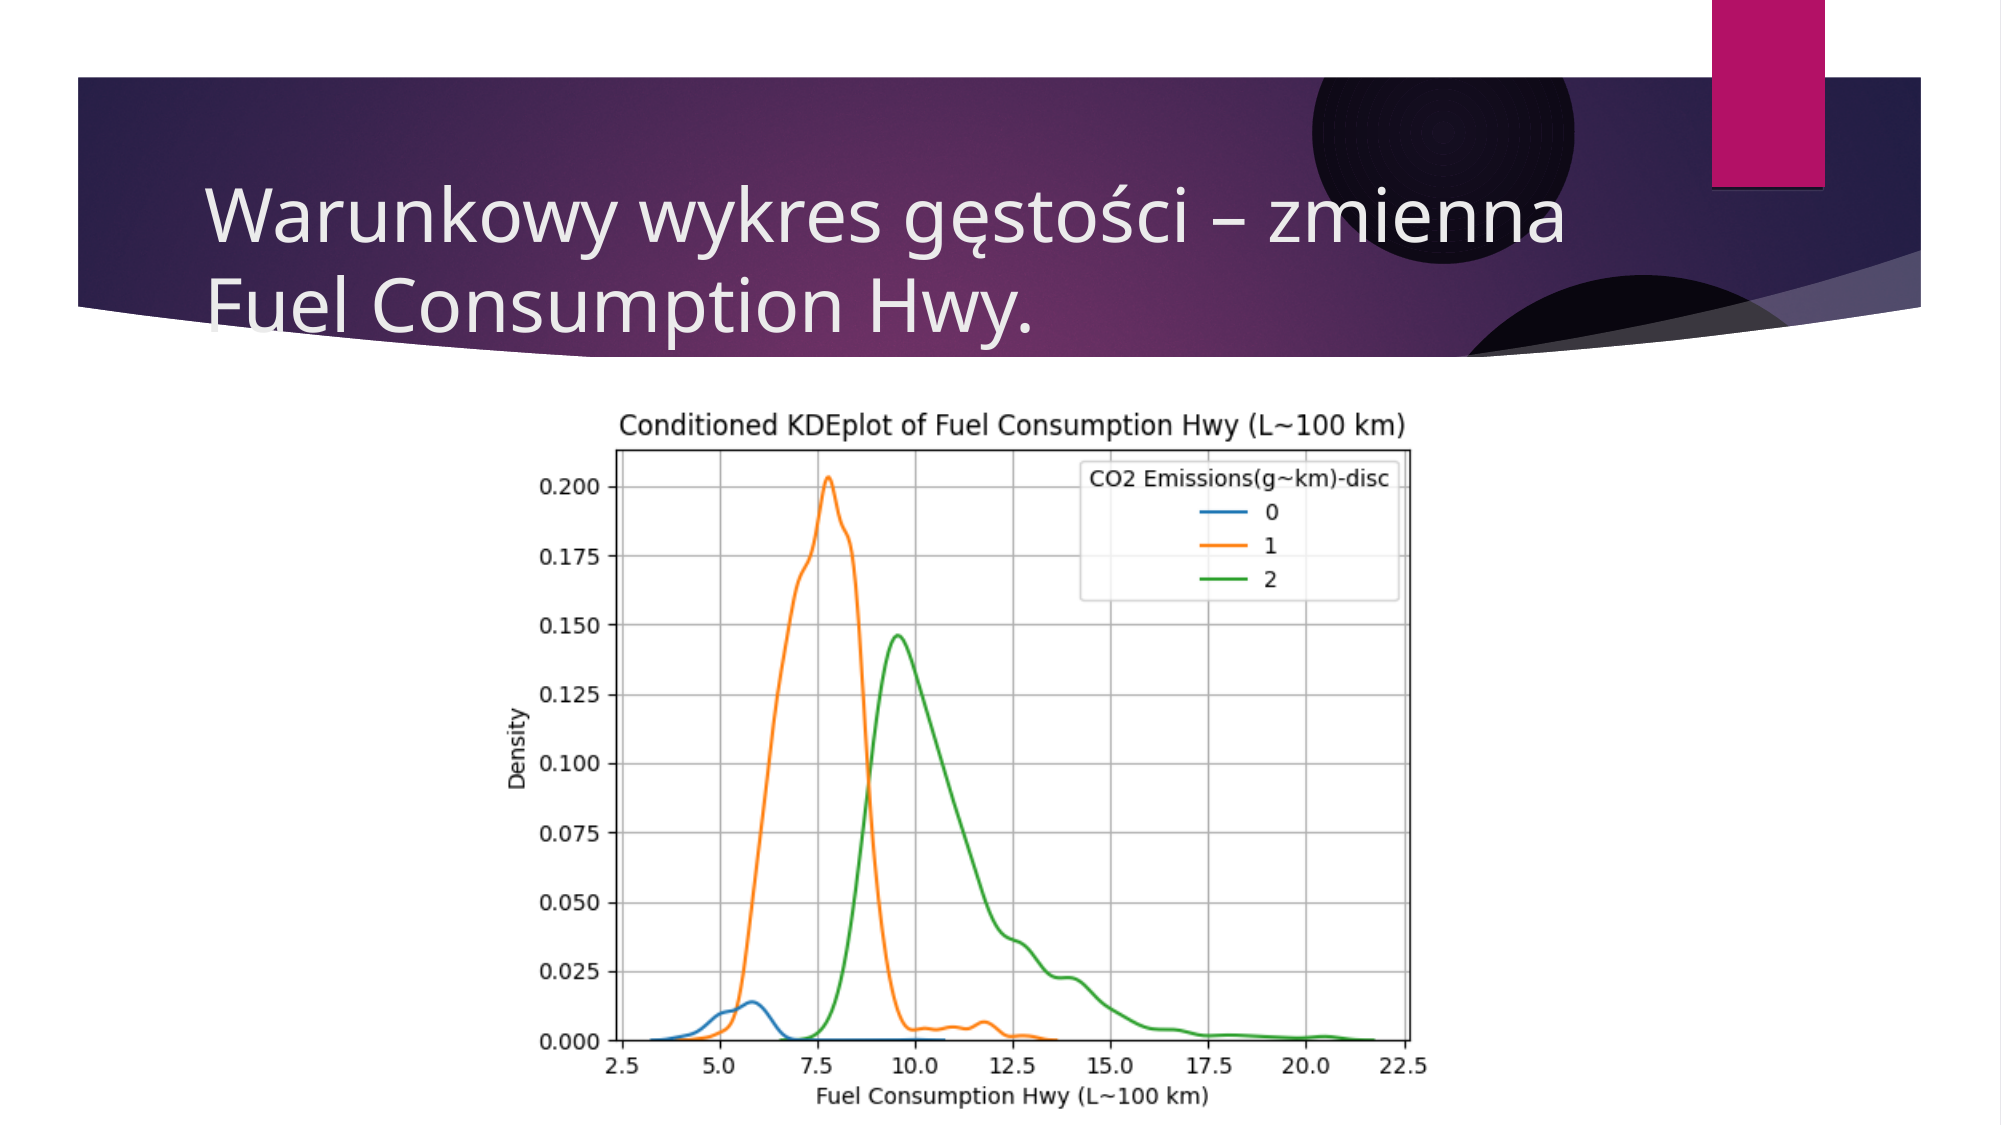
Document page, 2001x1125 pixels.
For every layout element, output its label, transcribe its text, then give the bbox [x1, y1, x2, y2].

title Warunkowy wykres gęstości – zmienna Fuel Consumption Hwy. [189, 159, 1627, 276]
picture [488, 357, 1512, 1125]
